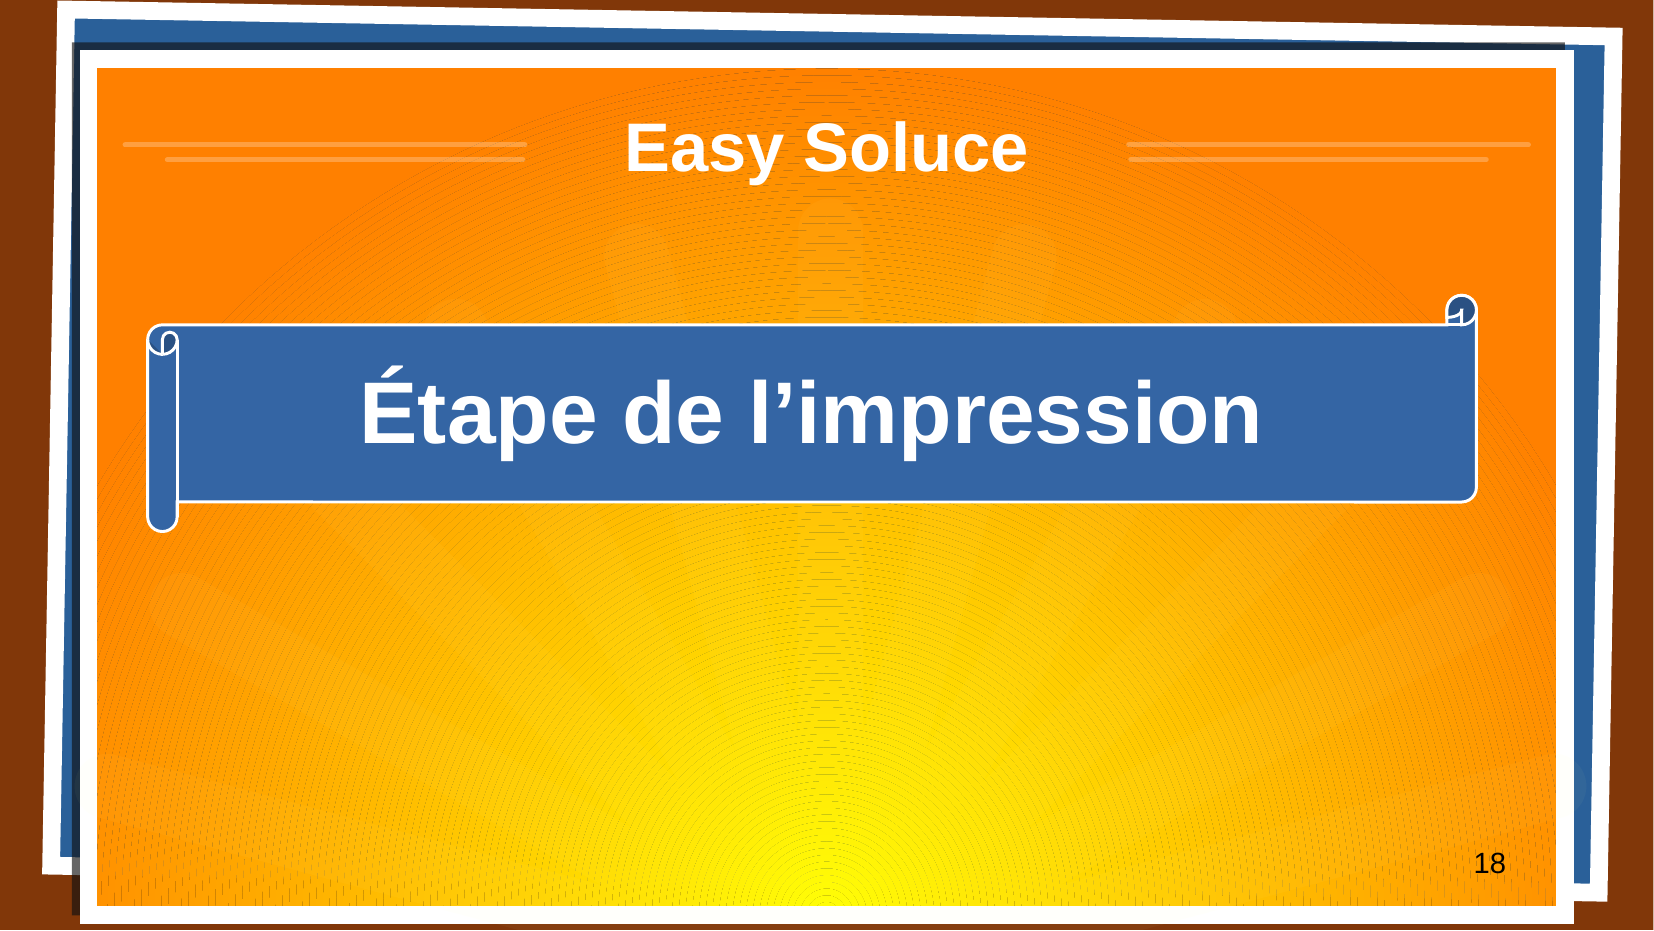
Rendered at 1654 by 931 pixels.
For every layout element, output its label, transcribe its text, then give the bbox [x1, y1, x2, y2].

title Easy Soluce [531, 73, 1123, 222]
text_box Étape de l’impression [177, 364, 1447, 463]
text_box [147, 295, 1477, 532]
